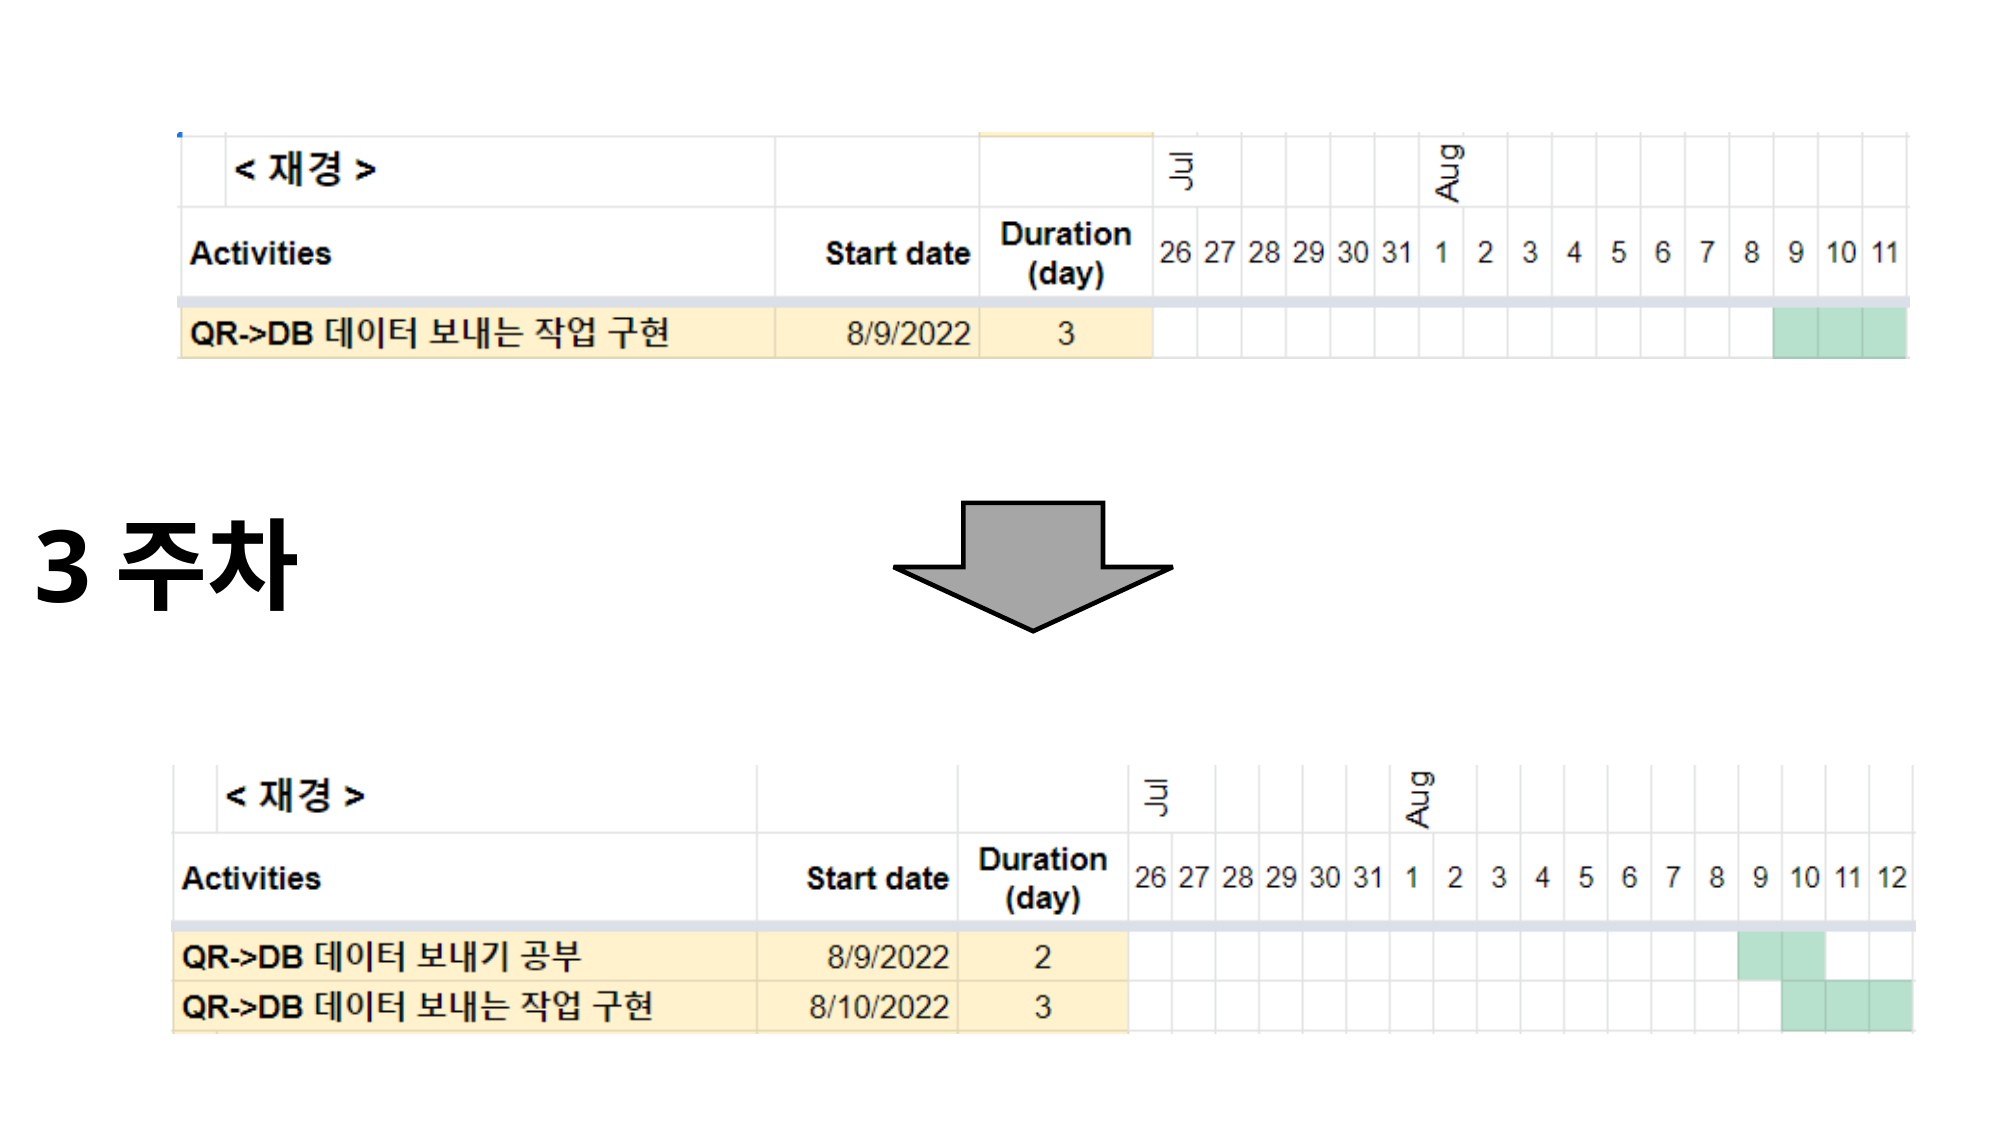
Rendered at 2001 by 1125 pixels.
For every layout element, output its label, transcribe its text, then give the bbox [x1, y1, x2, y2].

text_box [893, 502, 1173, 632]
text_box 3주차 [19, 494, 323, 632]
picture [177, 133, 1910, 359]
picture [171, 765, 1916, 1034]
